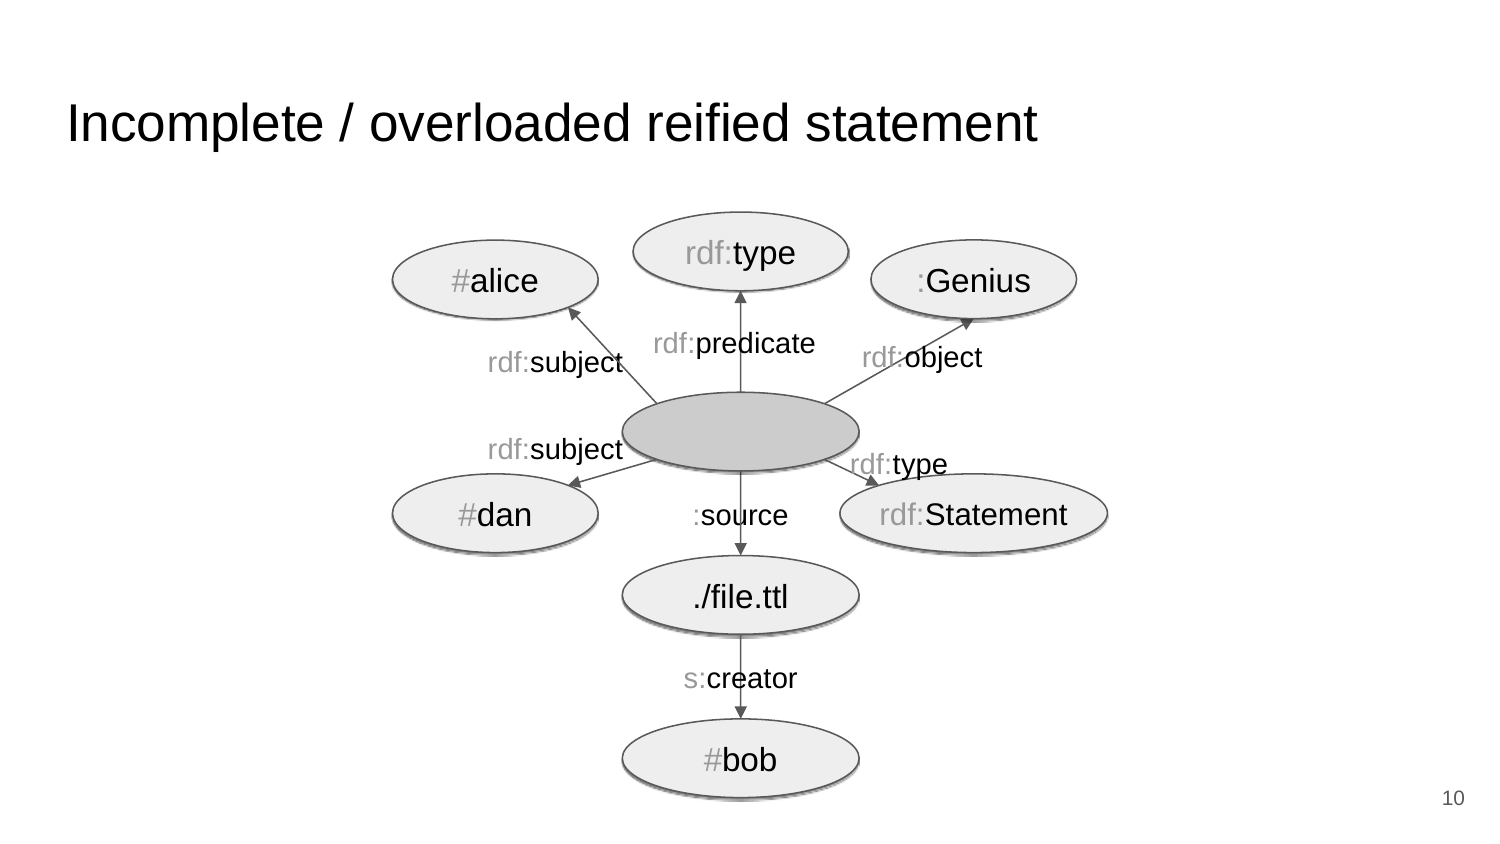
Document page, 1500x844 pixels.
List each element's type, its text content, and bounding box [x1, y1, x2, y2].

text_box #alice [392, 240, 599, 319]
text_box #bob [622, 718, 860, 798]
title Incomplete / overloaded reified statement [51, 72, 1449, 167]
text_box :Genius [870, 239, 1077, 319]
text_box #dan [392, 476, 599, 553]
text_box [627, 392, 859, 471]
text_box :source [742, 485, 860, 541]
text_box rdf:type [821, 430, 977, 495]
slide_number <number> [1389, 764, 1480, 830]
text_box ./file.ttl [622, 555, 860, 635]
text_box rdf:object [803, 327, 1041, 384]
text_box rdf:Statement [839, 473, 1108, 553]
text_box rdf:subject [594, 333, 674, 389]
text_box rdf:subject [436, 333, 641, 389]
text_box rdf:predicate [616, 313, 853, 370]
text_box :source [622, 485, 739, 541]
text_box rdf:subject [436, 420, 674, 476]
text_box s:creator [622, 648, 860, 705]
text_box rdf:type [633, 212, 849, 291]
